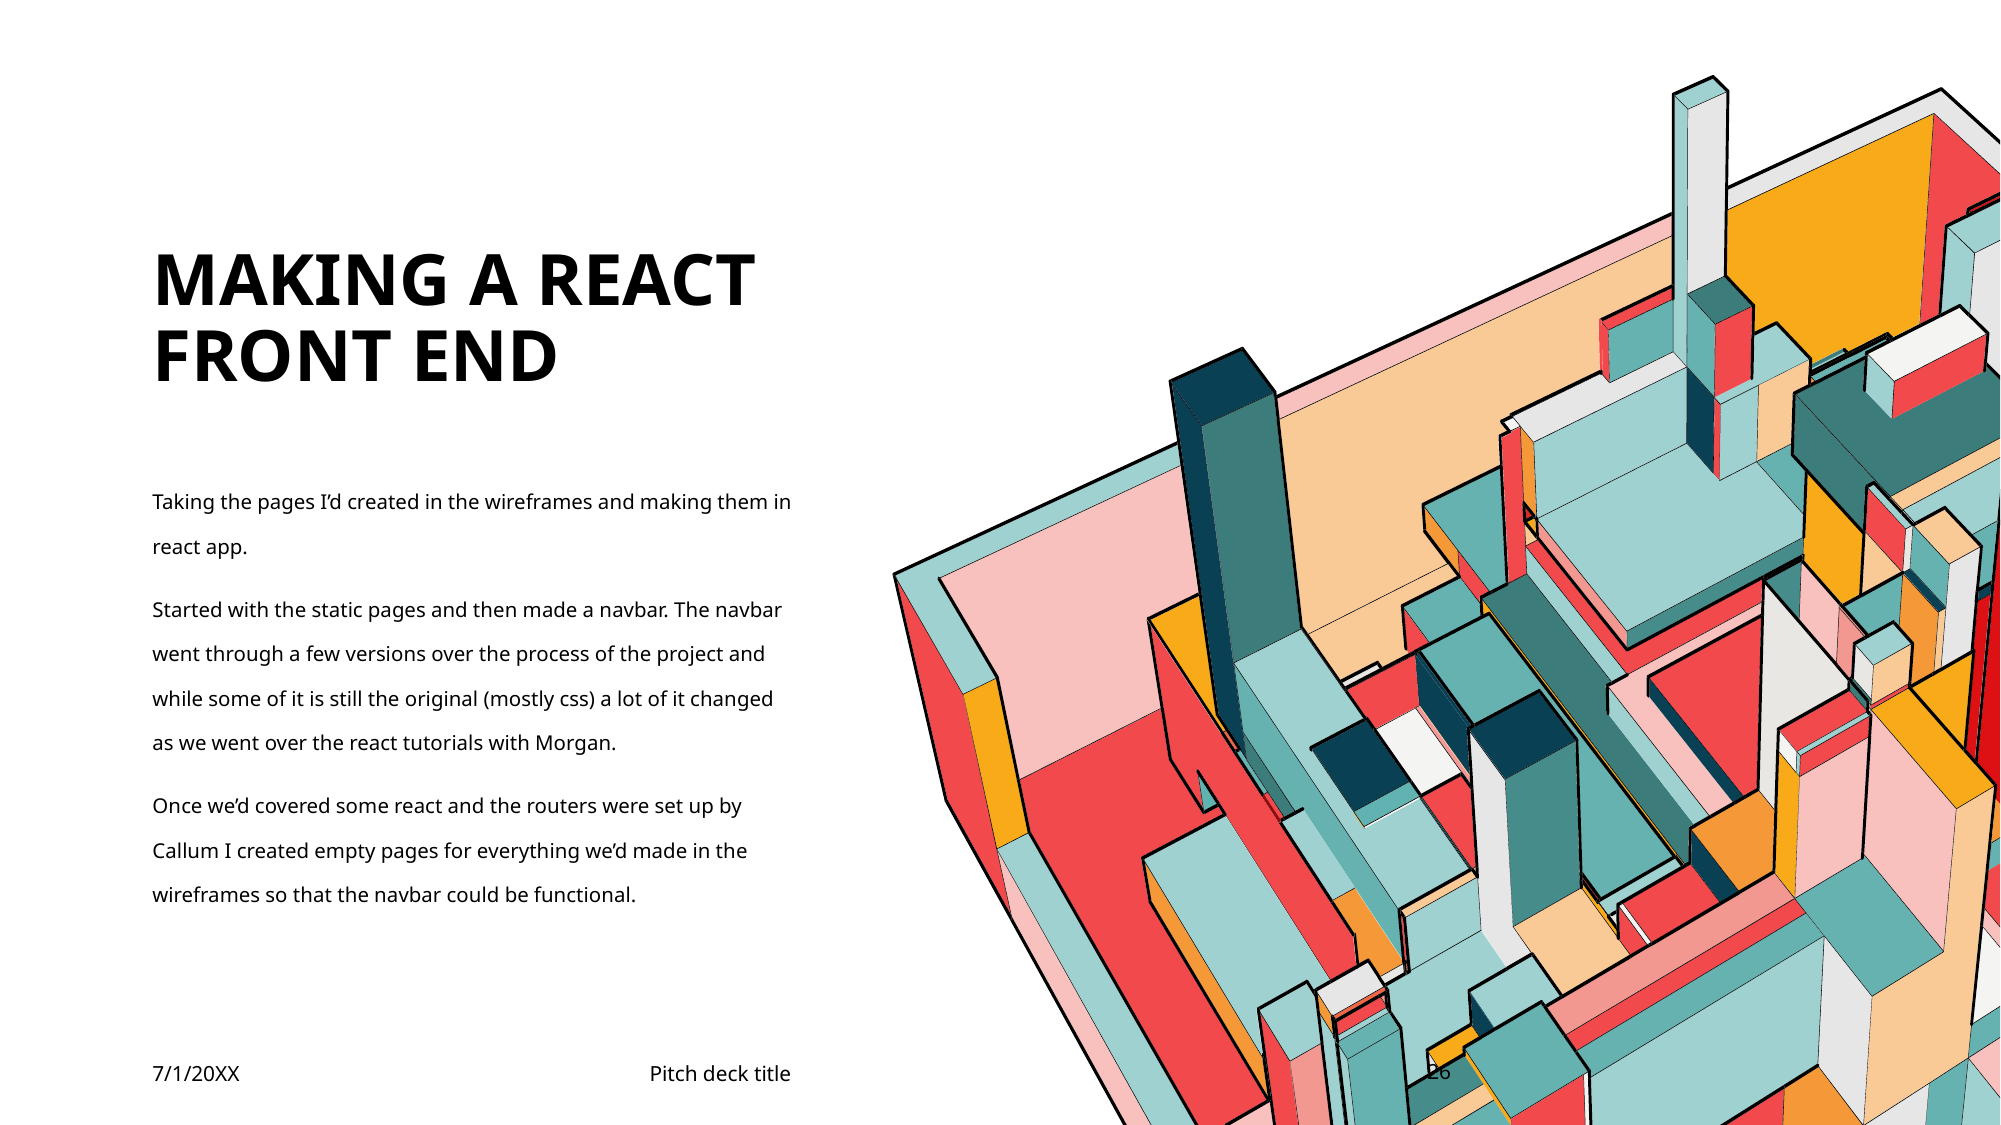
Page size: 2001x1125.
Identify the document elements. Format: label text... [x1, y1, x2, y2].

list Taking the pages I’d created in the wireframes and making them in react app. Started with the static pages and then made a navbar. The navbar went through a few versions over the process of the project and while some of it is still the original (mostly css) a lot of it changed as we went over the react tutorials with Morgan. Once we’d covered some react and the routers were set up by Callum I created empty pages for everything we’d made in the wireframes so that the navbar could be functional. [137, 461, 813, 992]
text_box ‹#› [1412, 1042, 1863, 1103]
title Making a react front end [137, 211, 813, 429]
text_box Pitch deck title [634, 1042, 1085, 1103]
text_box 7/1/20XX [137, 1042, 363, 1103]
